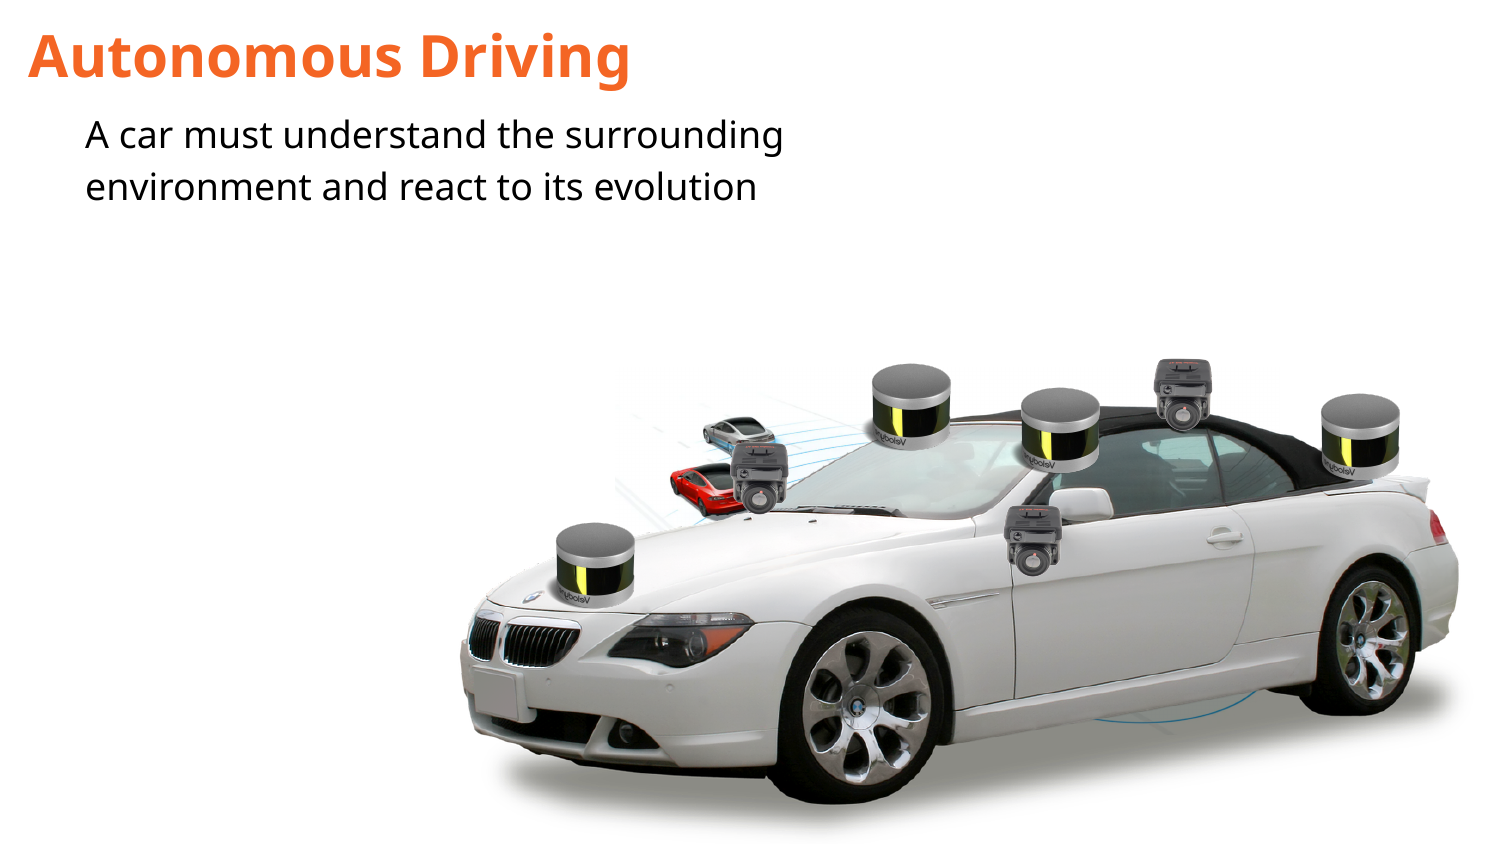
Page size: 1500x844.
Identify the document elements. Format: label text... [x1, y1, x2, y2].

picture [407, 299, 1500, 844]
title Autonomous Driving [0, 4, 1424, 131]
title A car must understand the surrounding environment and react to its evolution [70, 89, 1003, 593]
